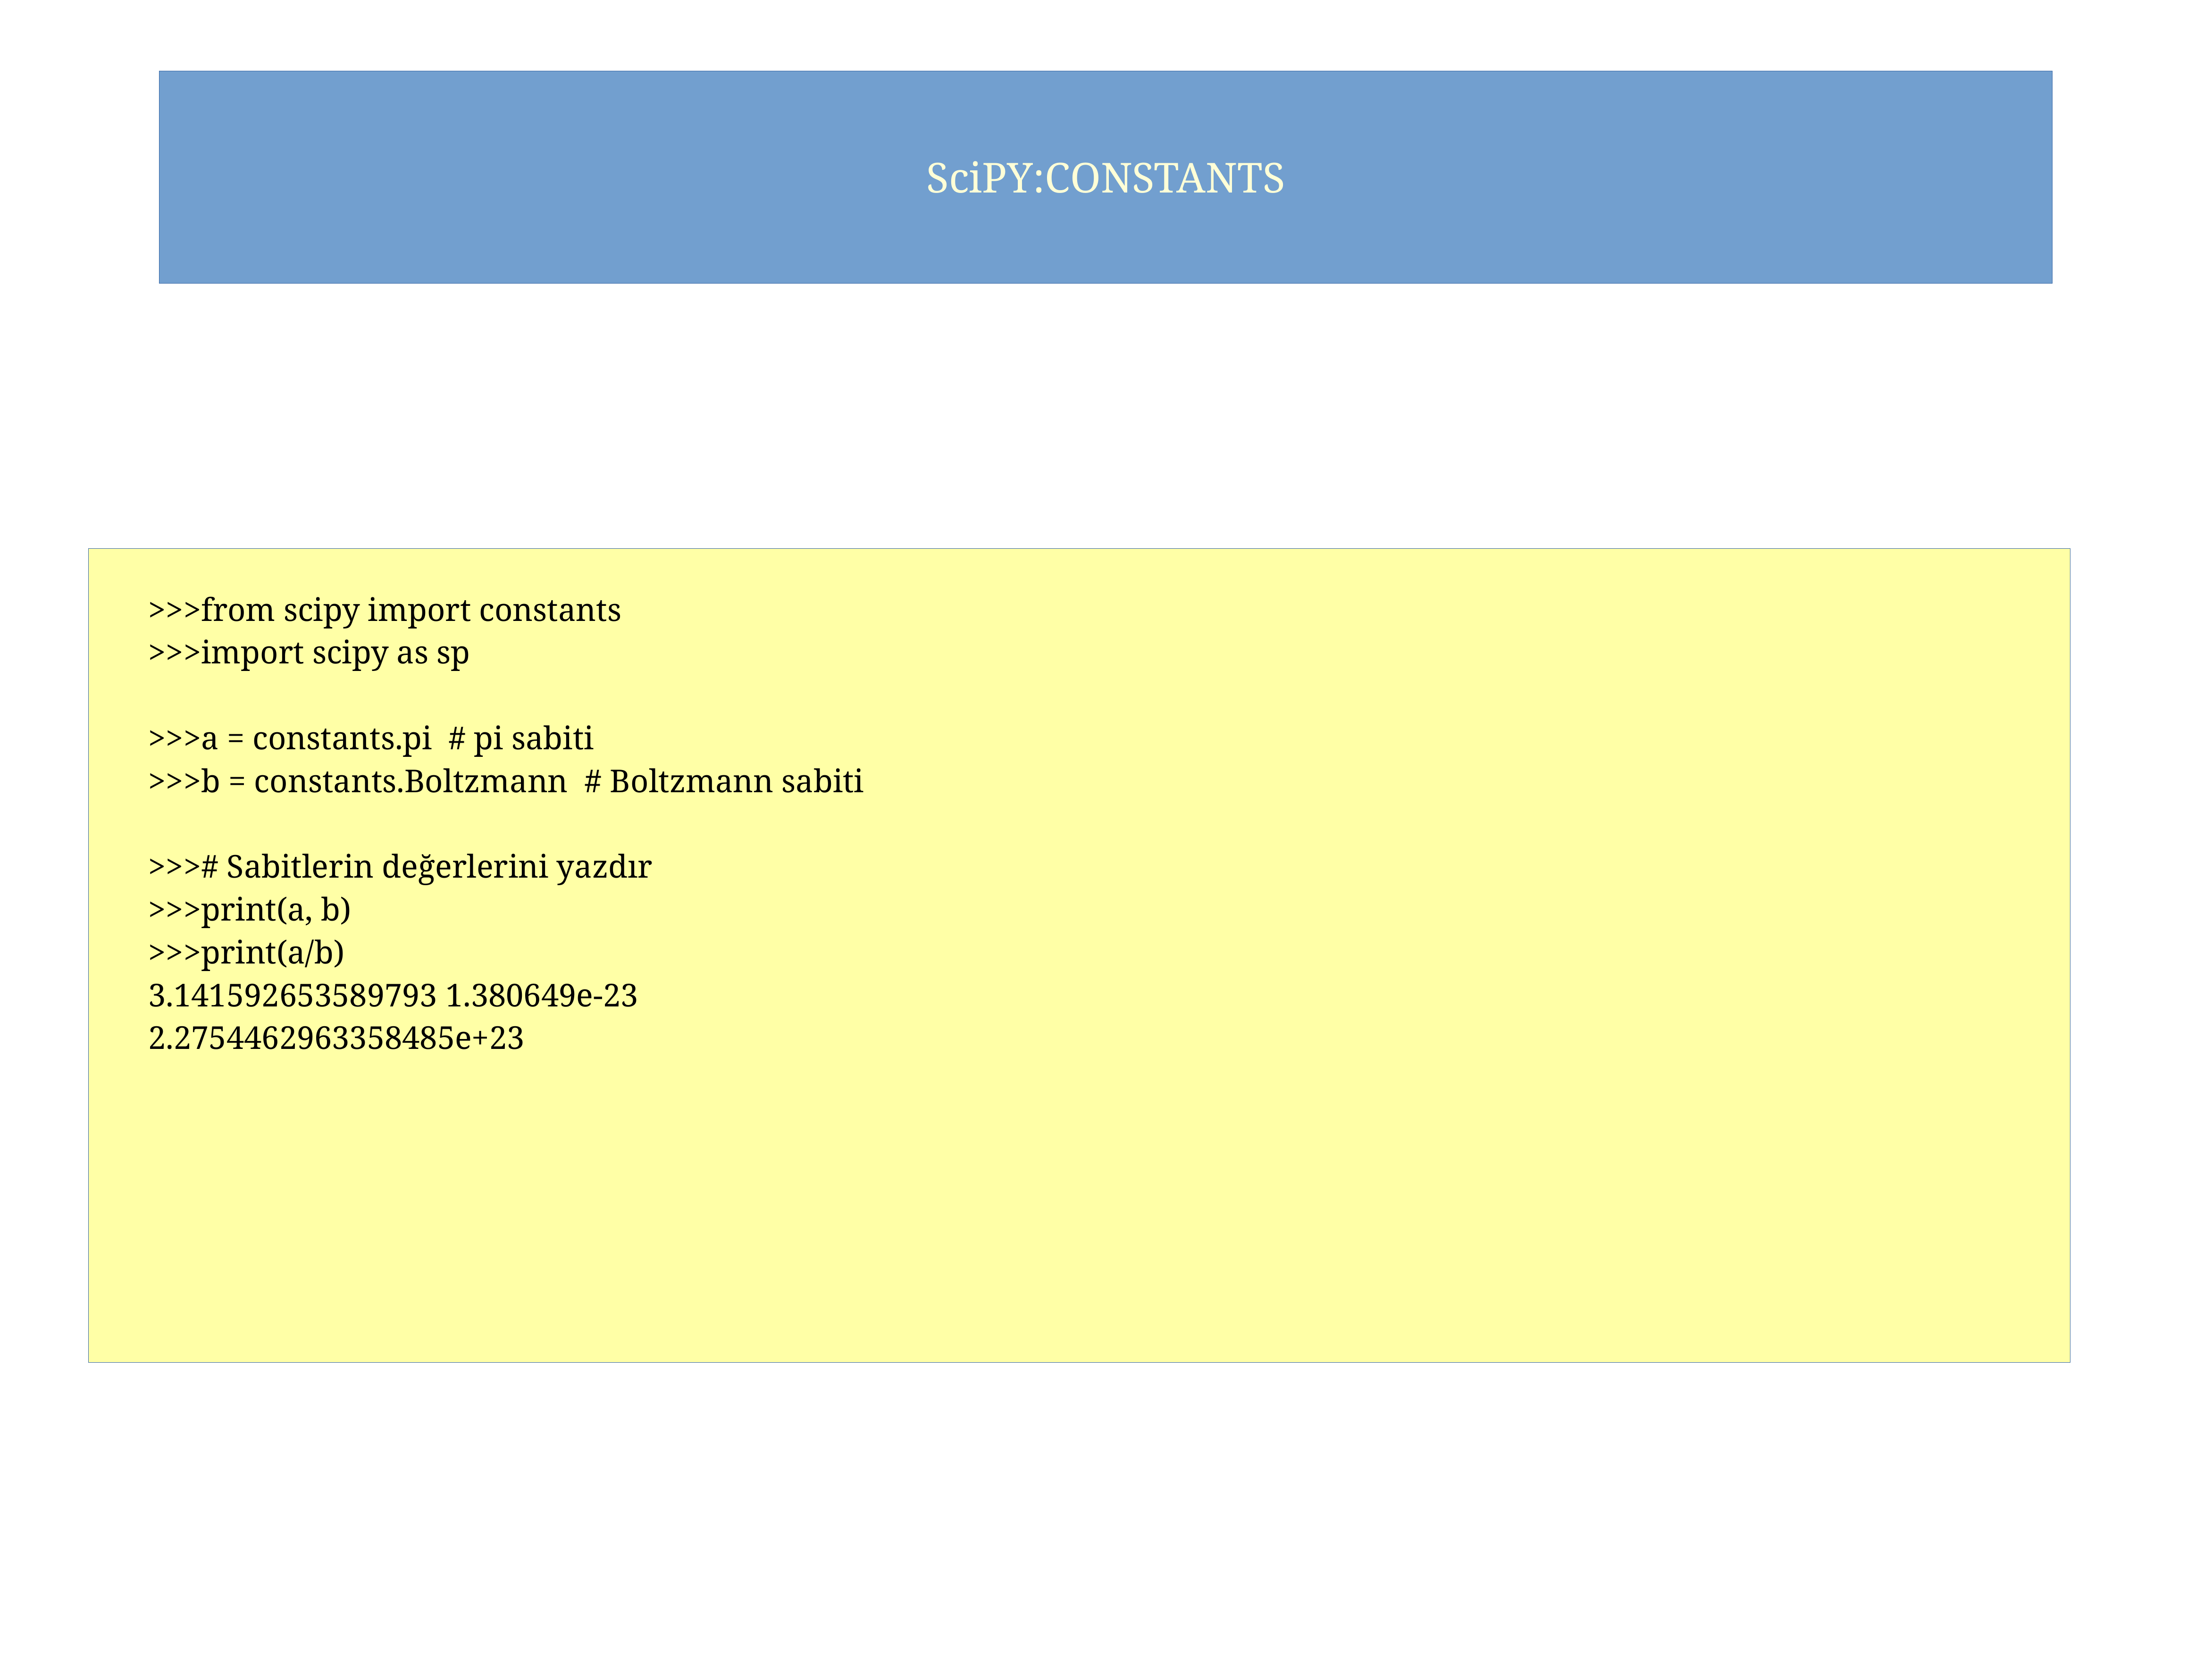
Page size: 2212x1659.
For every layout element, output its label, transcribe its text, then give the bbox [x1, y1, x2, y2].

text_box [88, 548, 2070, 1363]
text_box >>>from scipy import constants >>>import scipy as sp >>>a = constants.pi # pi sabiti >>>b = constants.Boltzmann # Boltzmann sabiti >>># Sabitlerin değerlerini yazdır >>>print(a, b) >>>print(a/b) 3.141592653589793 1.380649e-23 2.2754462963358485e+23 [142, 584, 2035, 1327]
text_box SciPY:CONSTANTS [159, 71, 2053, 284]
